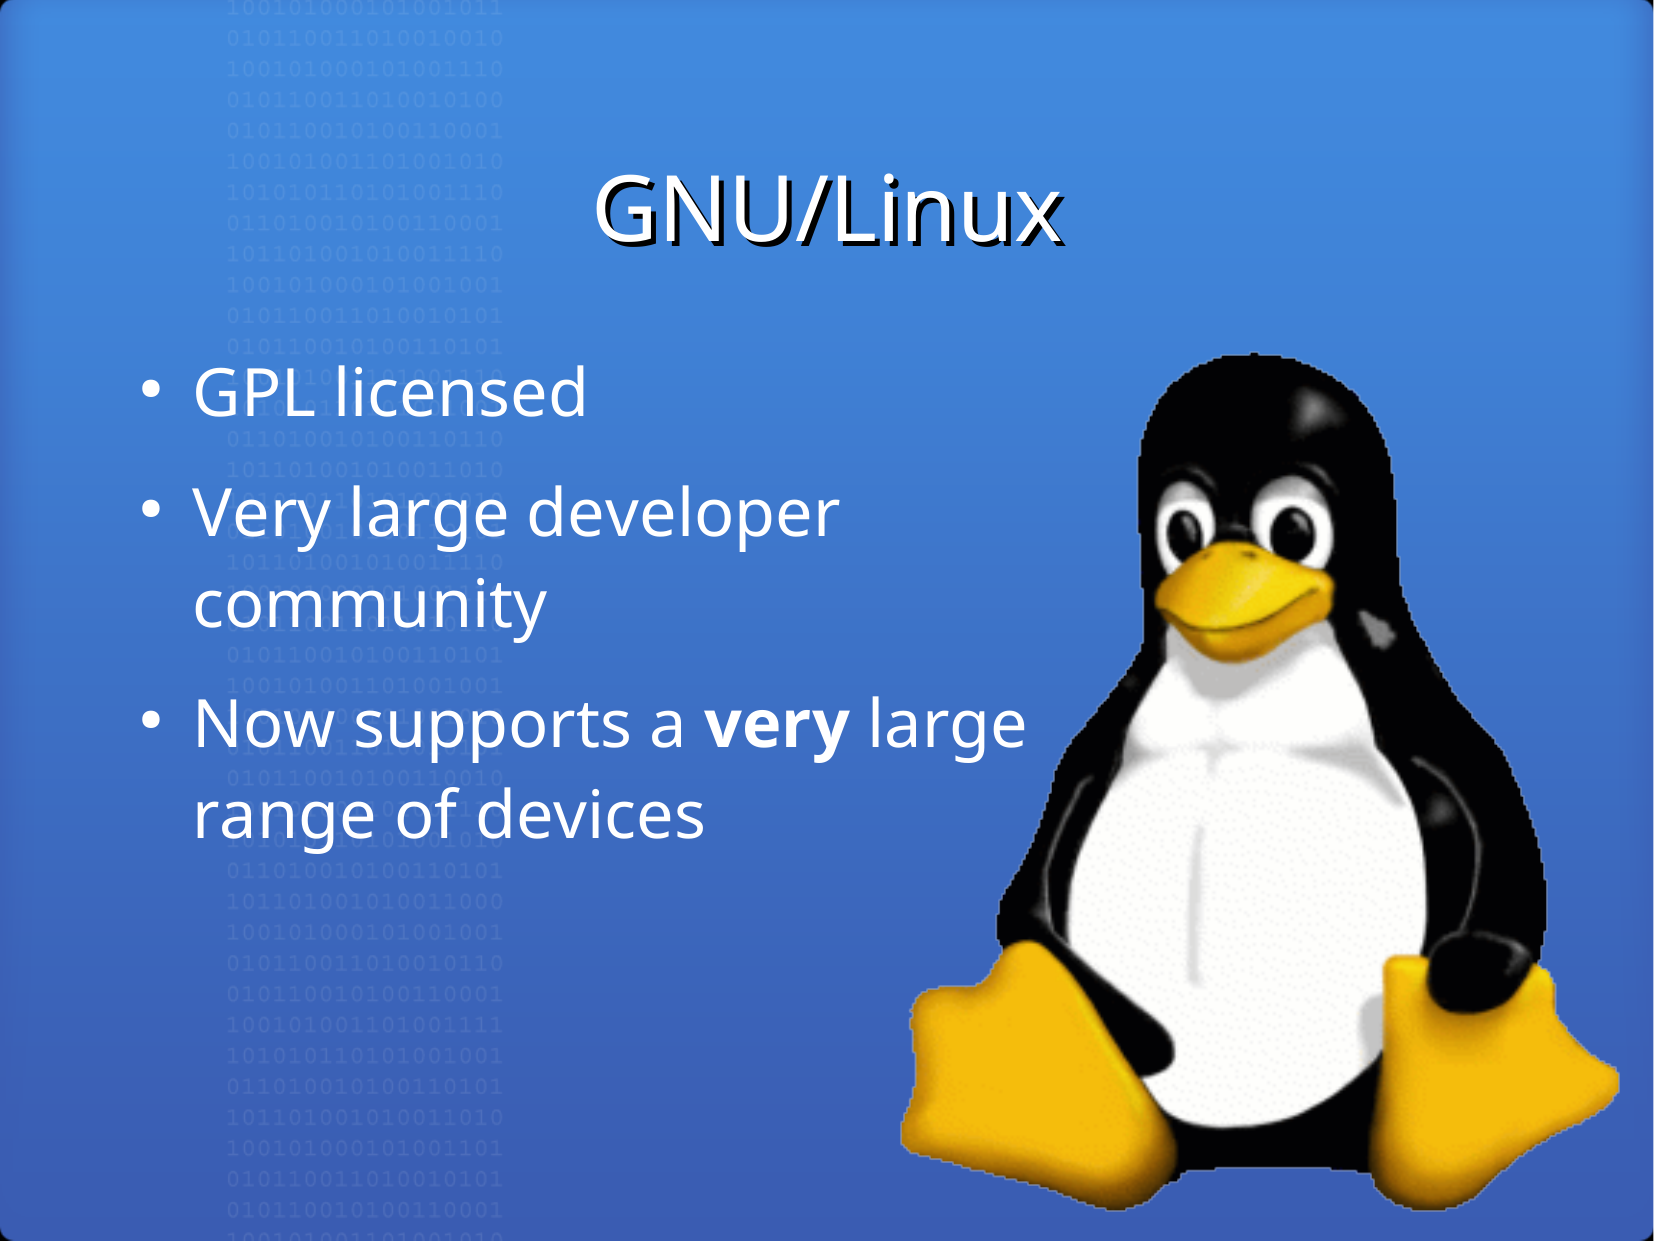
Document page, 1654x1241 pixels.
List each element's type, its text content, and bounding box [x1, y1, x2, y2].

list GPL licensed Very large developer community Now supports a very large range of devices [121, 344, 1063, 1127]
picture [0, 0, 1654, 1241]
title GNU/Linux [121, 102, 1534, 310]
